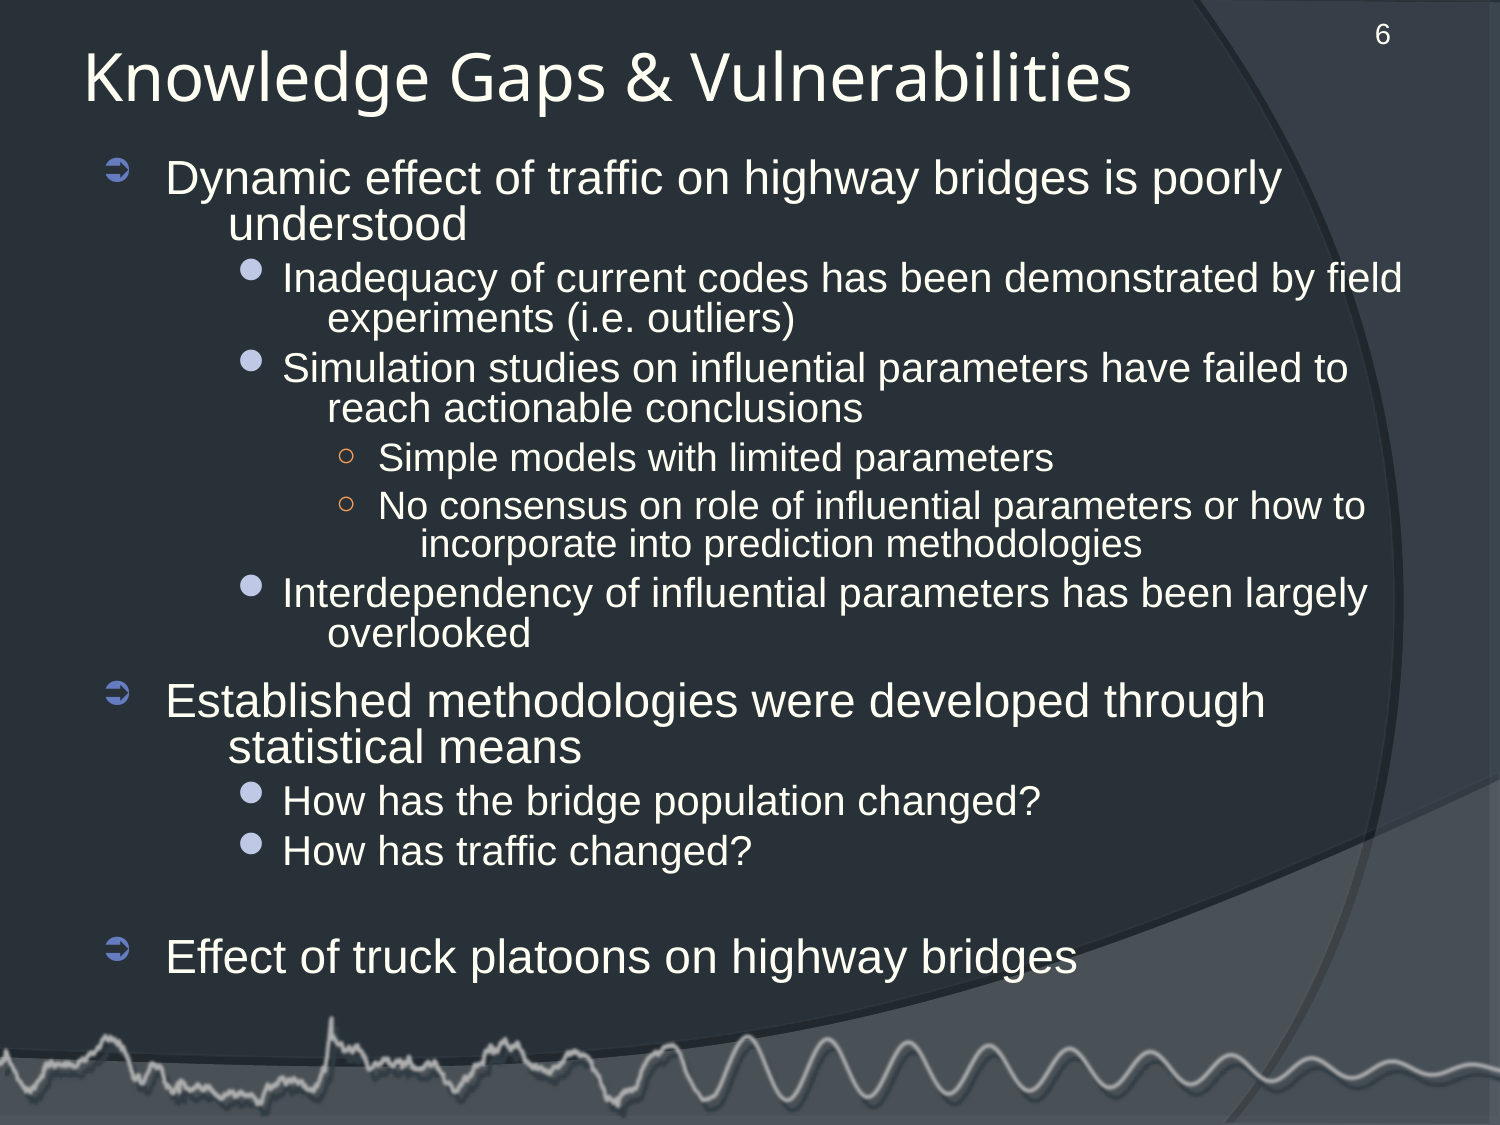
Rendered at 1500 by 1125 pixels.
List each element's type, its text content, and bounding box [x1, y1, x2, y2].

picture [0, 987, 1500, 1125]
title Knowledge Gaps & Vulnerabilities [75, 24, 1426, 125]
list Dynamic effect of traffic on highway bridges is poorly understood Inadequacy of current codes has been demonstrated by field experiments (i.e. outliers) Simulation studies on influential parameters have failed to reach actionable conclusions Simple models with limited parameters No consensus on role of influential parameters or how to incorporate into prediction methodologies Interdependency of influential parameters has been largely overlooked Established methodologies were developed through statistical means How has the bridge population changed? How has traffic changed? Effect of truck platoons on highway bridges [75, 149, 1426, 1005]
text_box <number> [1374, 0, 1500, 60]
